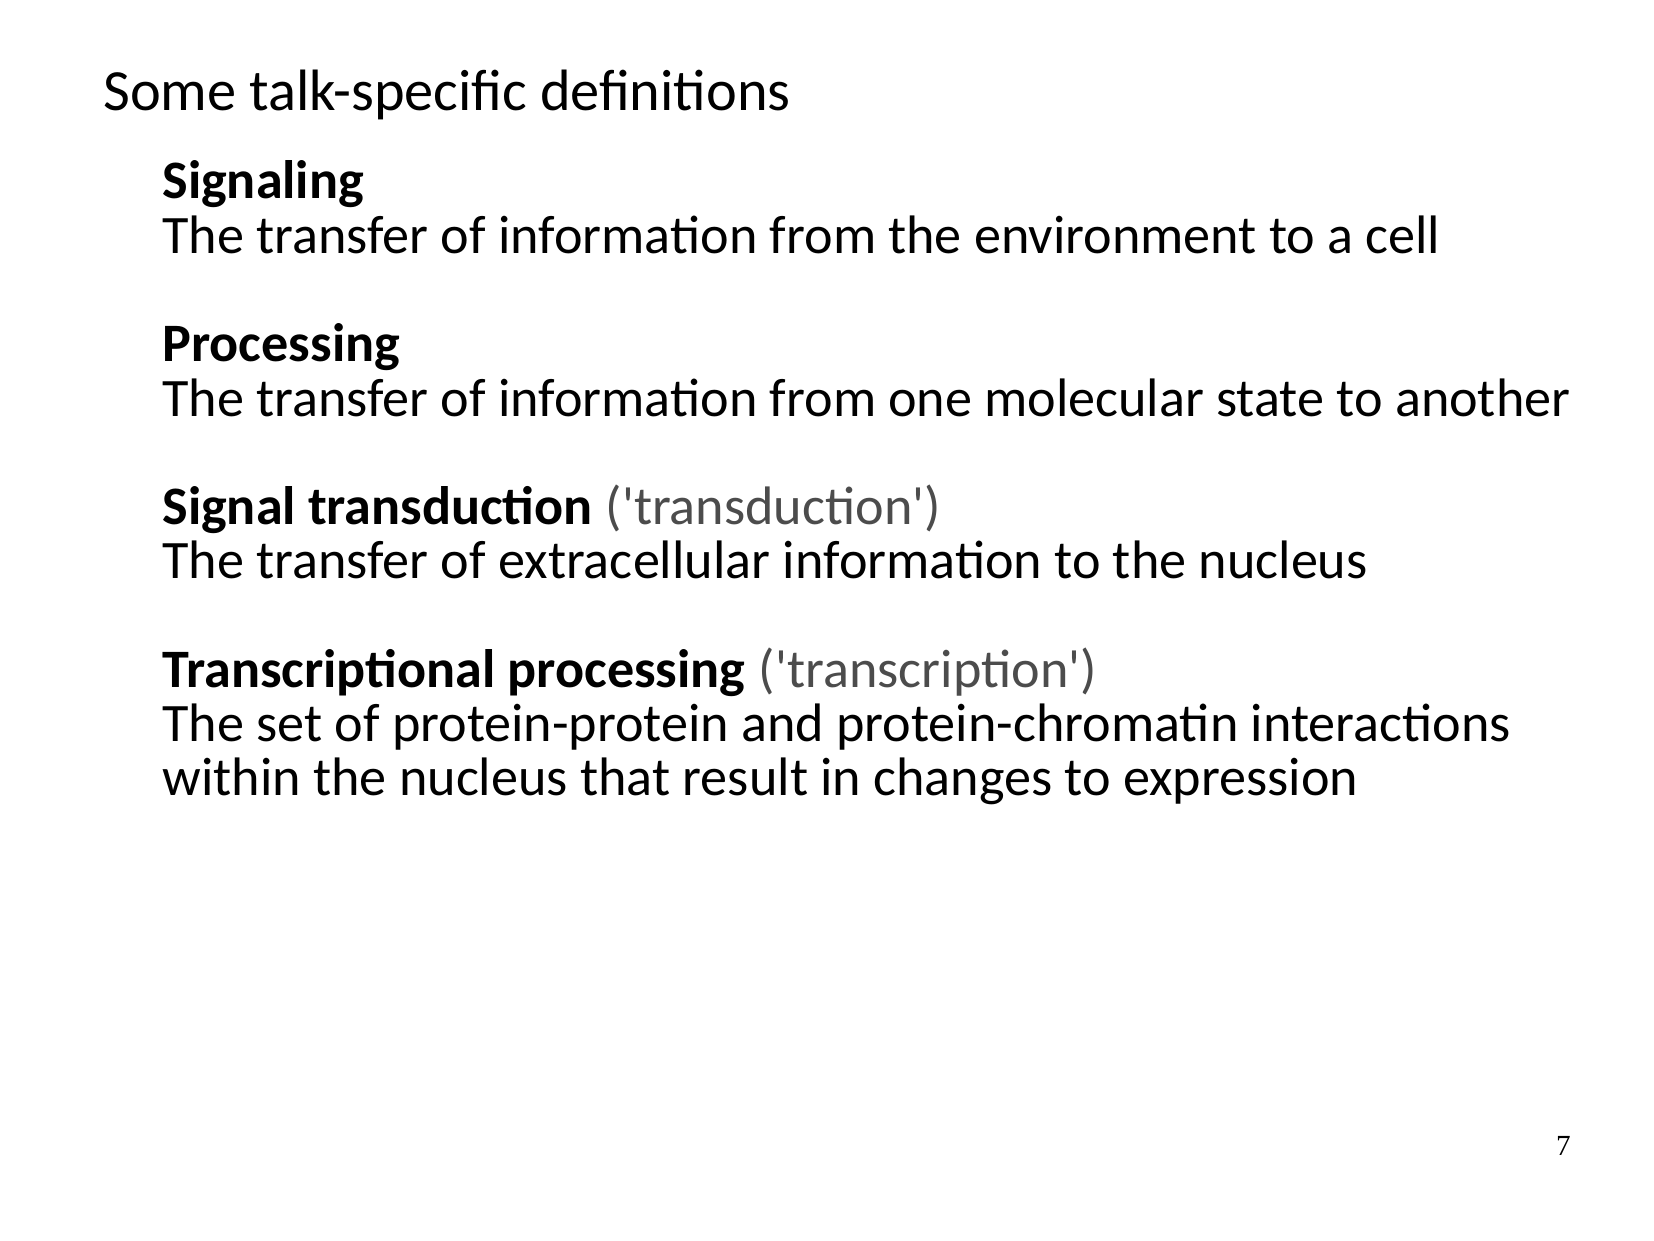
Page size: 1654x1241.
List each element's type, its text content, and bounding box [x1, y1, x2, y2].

text_box Some talk-specific definitions [88, 59, 1536, 178]
text_box Signaling The transfer of information from the environment to a cell Processing The transfer of information from one molecular state to another Signal transduction ('transduction') The transfer of extracellular information to the nucleus Transcriptional processing ('transcription') The set of protein-protein and protein-chromatin interactions within the nucleus that result in changes to expression [147, 150, 1625, 1226]
